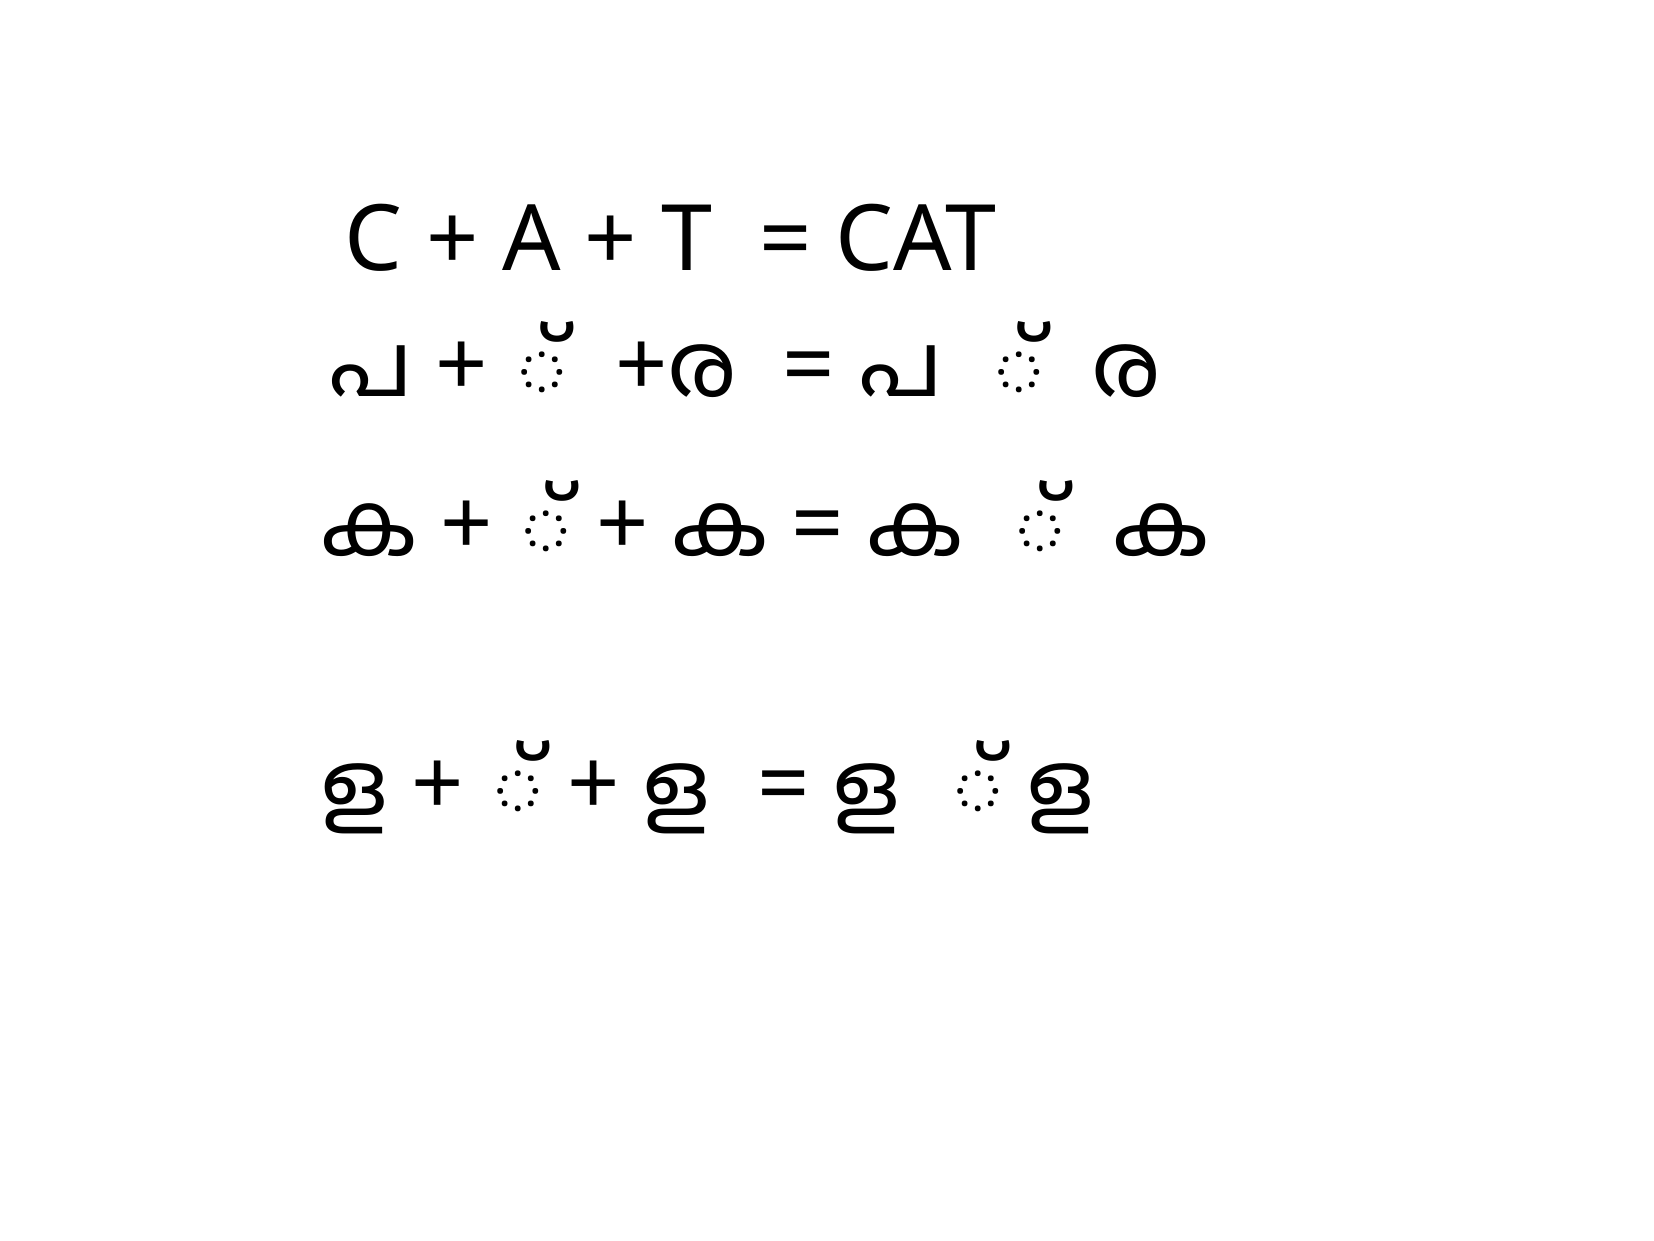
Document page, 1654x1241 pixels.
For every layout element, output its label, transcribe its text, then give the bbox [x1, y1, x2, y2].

text_box ക + ് + ക = ക ് ക ള + ് + ള = ള ് ള [306, 450, 1426, 801]
text_box പ + ് +ര = പ ് ര [315, 291, 1366, 450]
text_box C + A + T = CAT [330, 165, 1171, 292]
